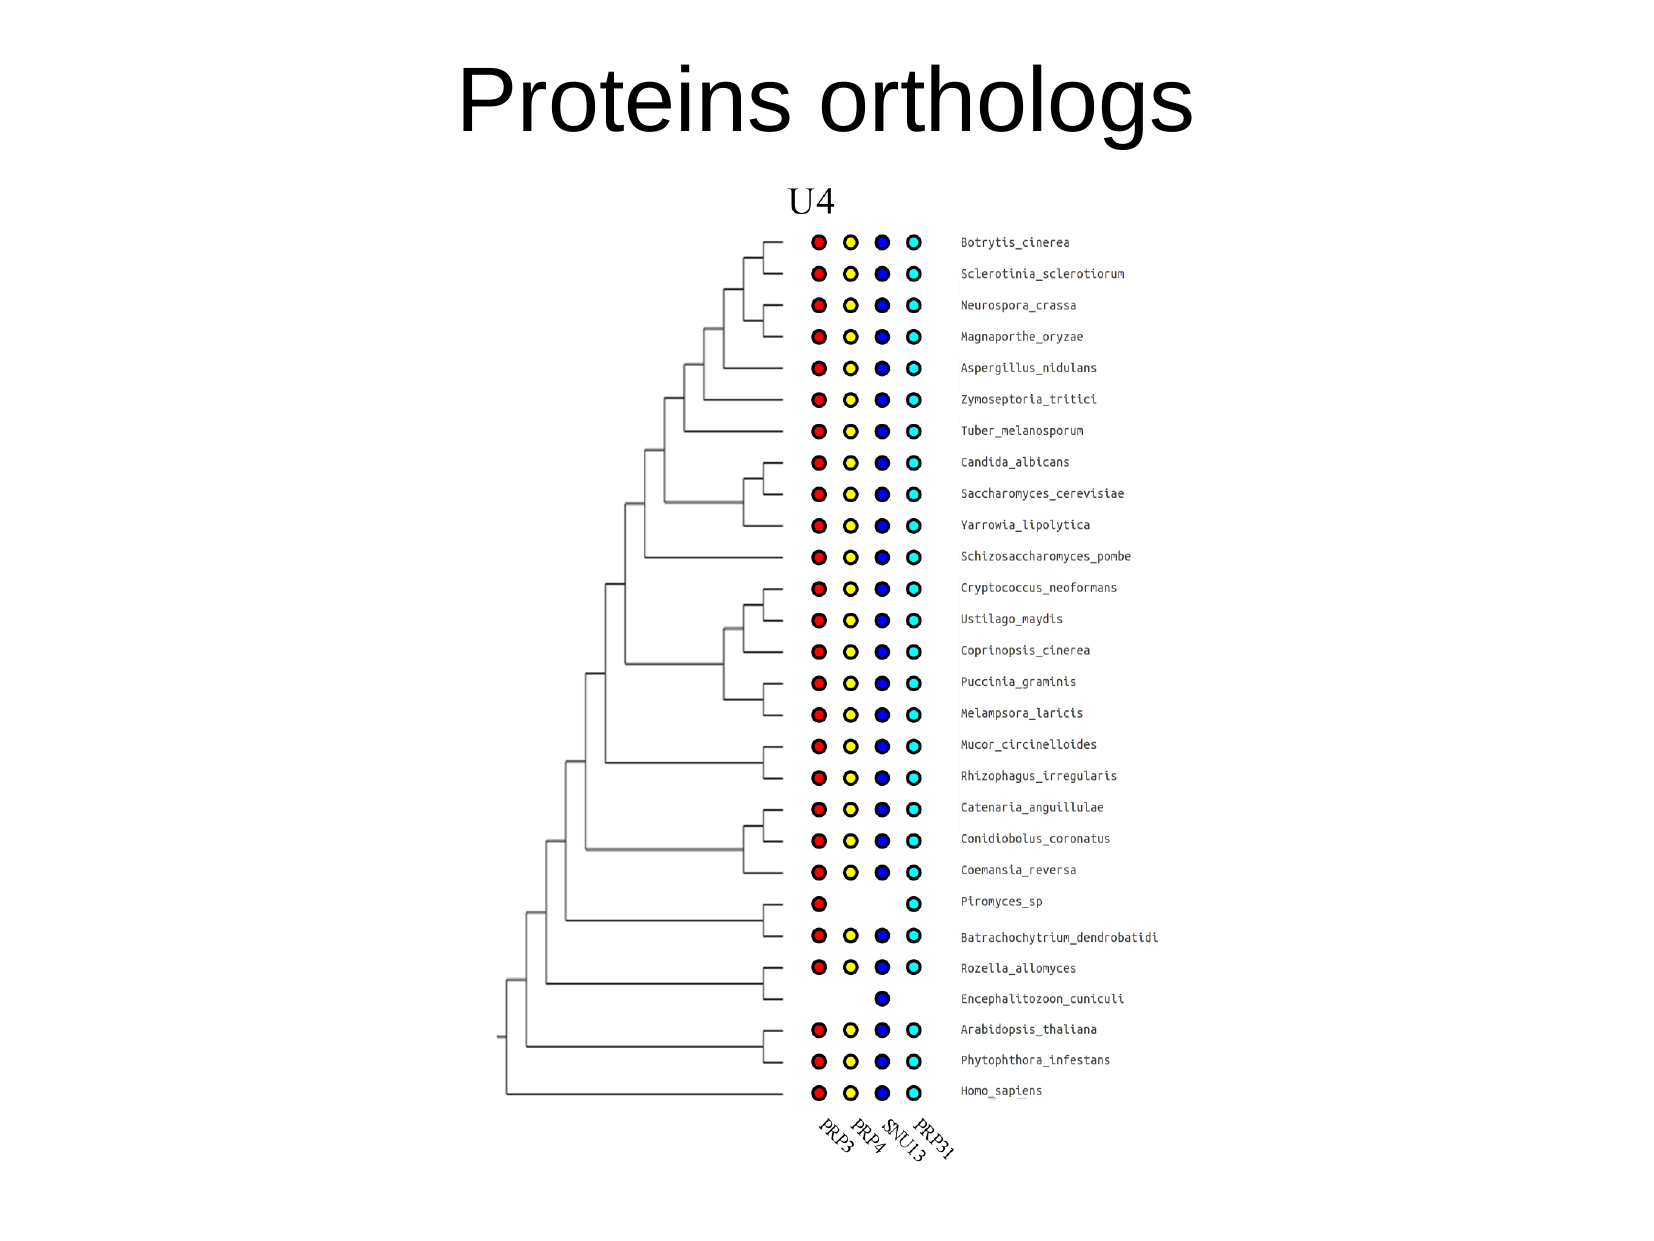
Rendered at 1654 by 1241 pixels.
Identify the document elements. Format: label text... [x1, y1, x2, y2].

title Proteins orthologs [82, 48, 1571, 152]
picture [489, 179, 1171, 1216]
